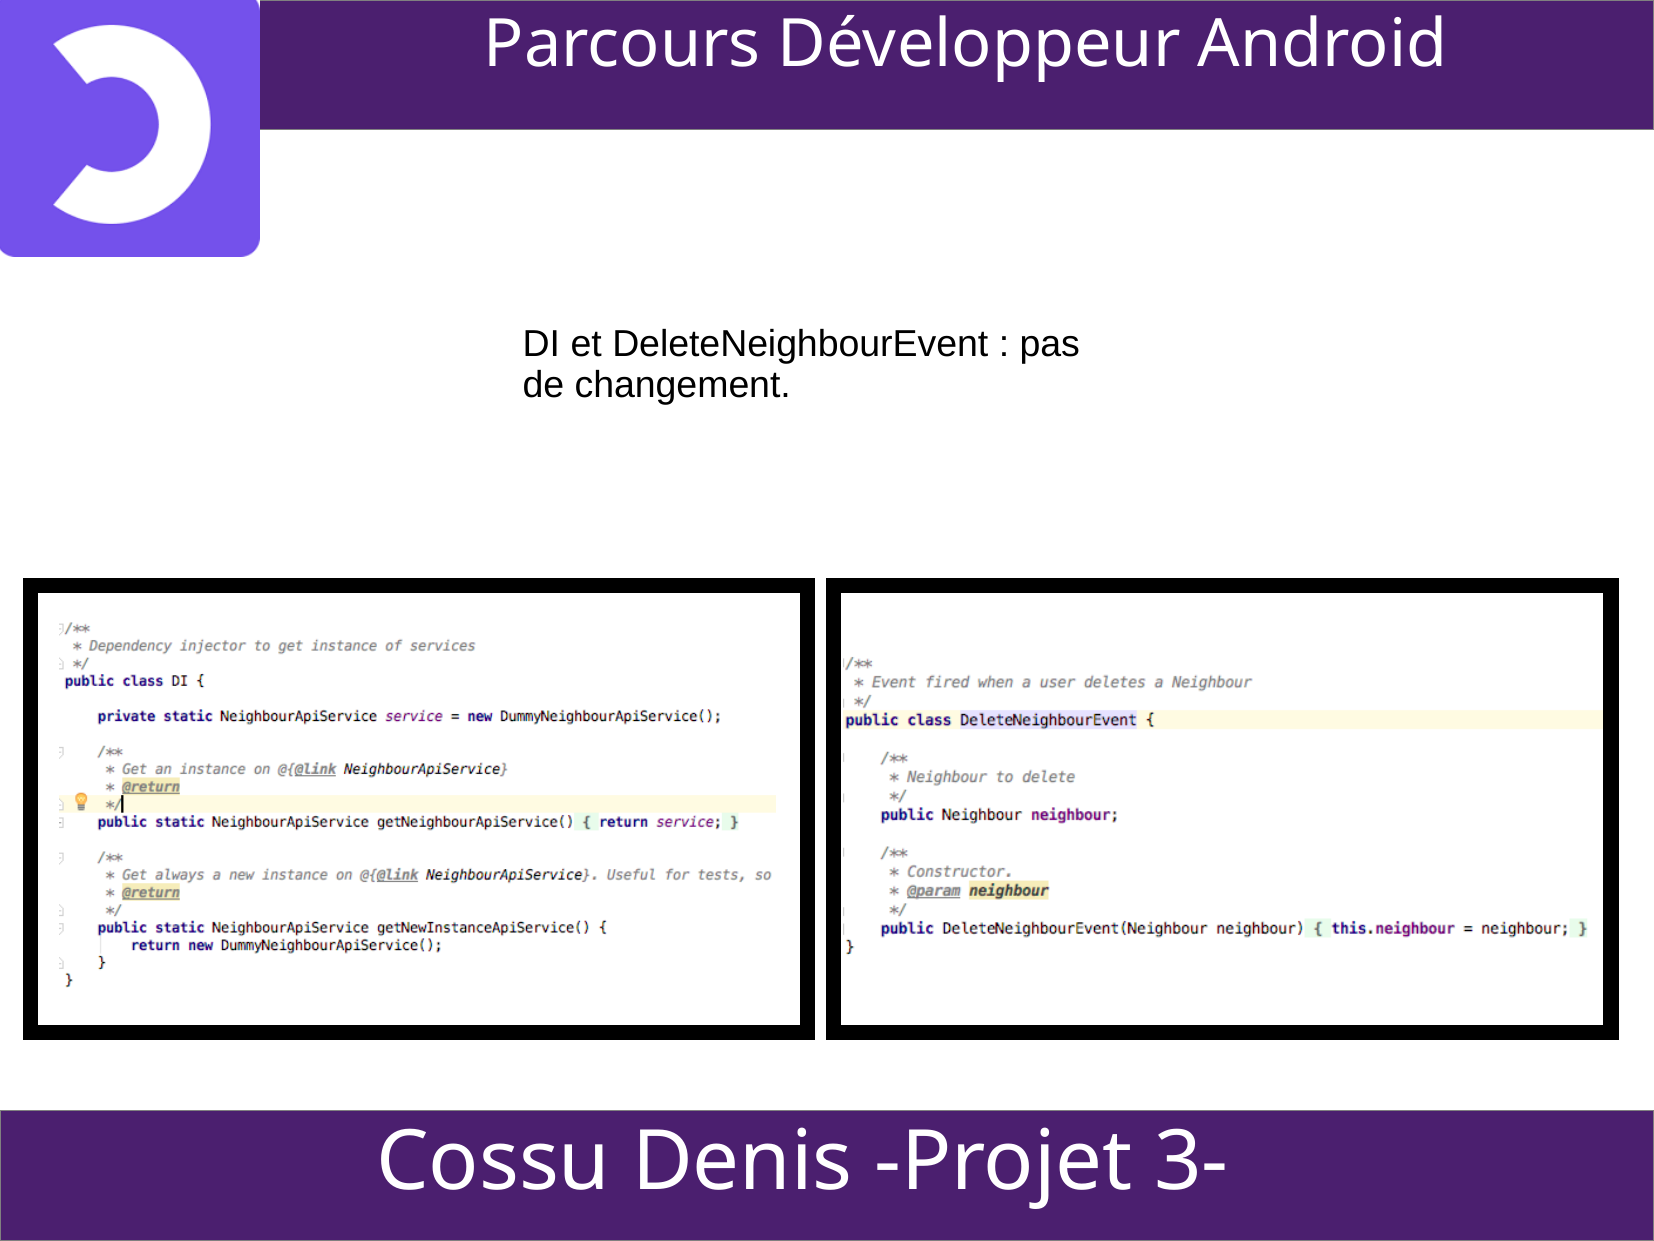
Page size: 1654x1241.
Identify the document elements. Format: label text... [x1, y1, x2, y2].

picture [0, 0, 260, 257]
text_box [23, 578, 815, 1040]
text_box [826, 578, 1619, 1040]
picture [843, 637, 1603, 978]
picture [59, 619, 776, 1016]
text_box DI et DeleteNeighbourEvent : pas de changement. [507, 314, 1146, 414]
